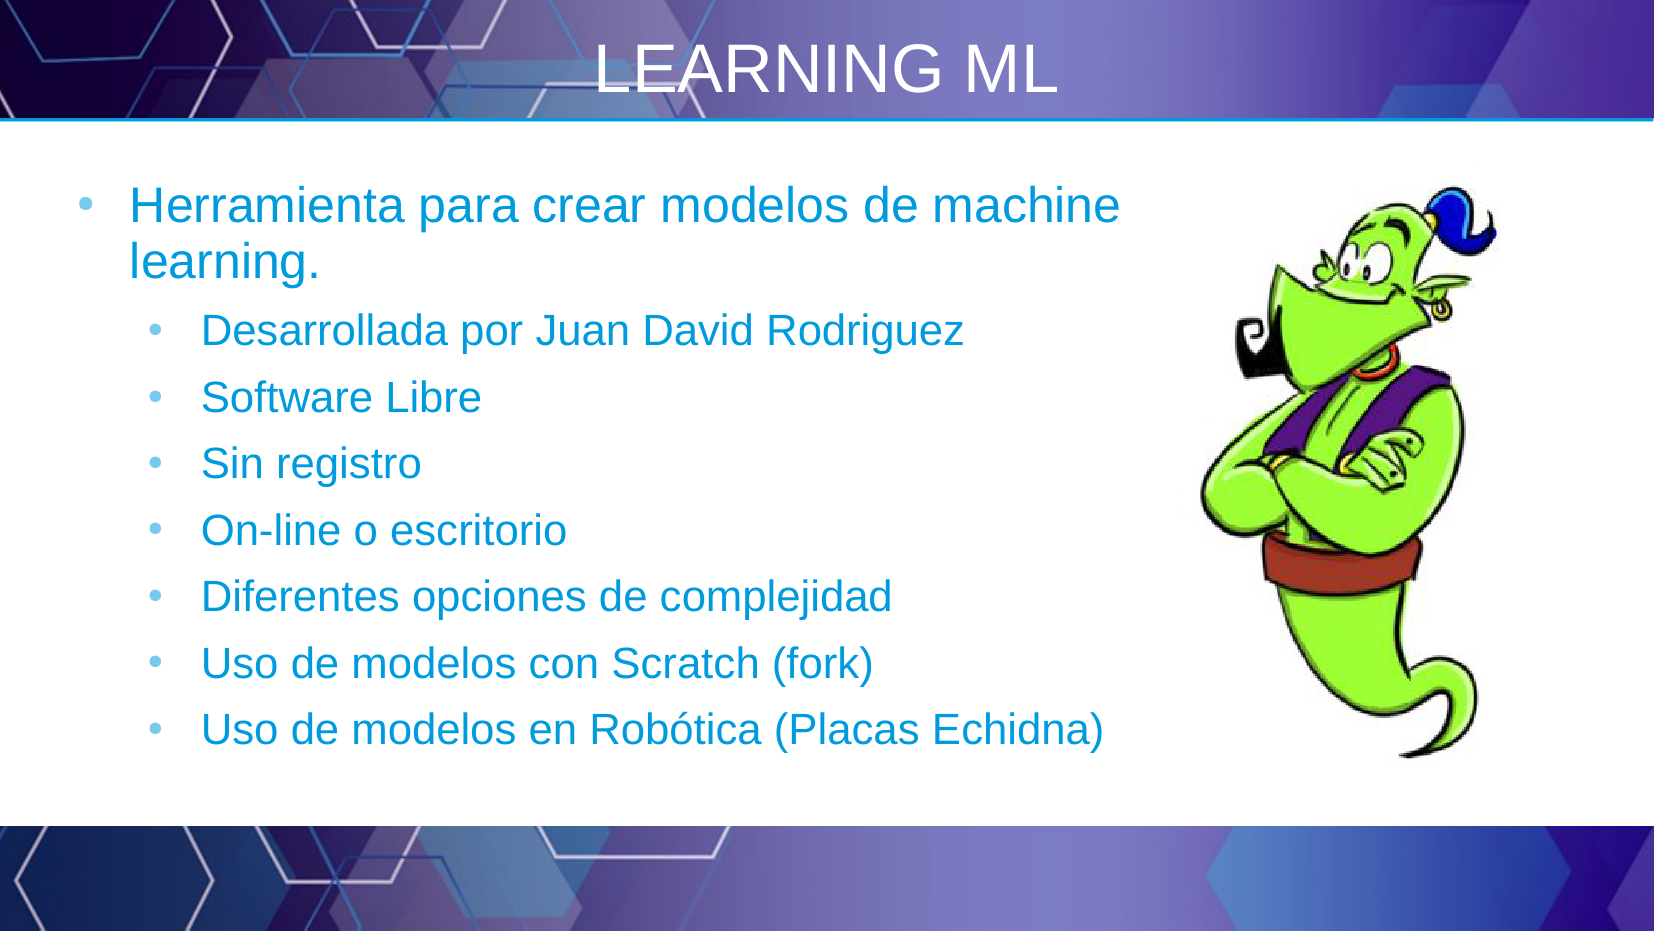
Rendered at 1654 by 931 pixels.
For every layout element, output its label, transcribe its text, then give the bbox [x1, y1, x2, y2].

title LEARNING ML [59, 29, 1595, 108]
picture [0, 826, 1654, 931]
list Herramienta para crear modelos de machine learning. Desarrollada por Juan David Rodriguez Software Libre Sin registro On-line o escritorio Diferentes opciones de complejidad Uso de modelos con Scratch (fork) Uso de modelos en Robótica (Placas Echidna) [59, 177, 1152, 768]
picture [0, 0, 1654, 117]
picture [1181, 160, 1536, 768]
